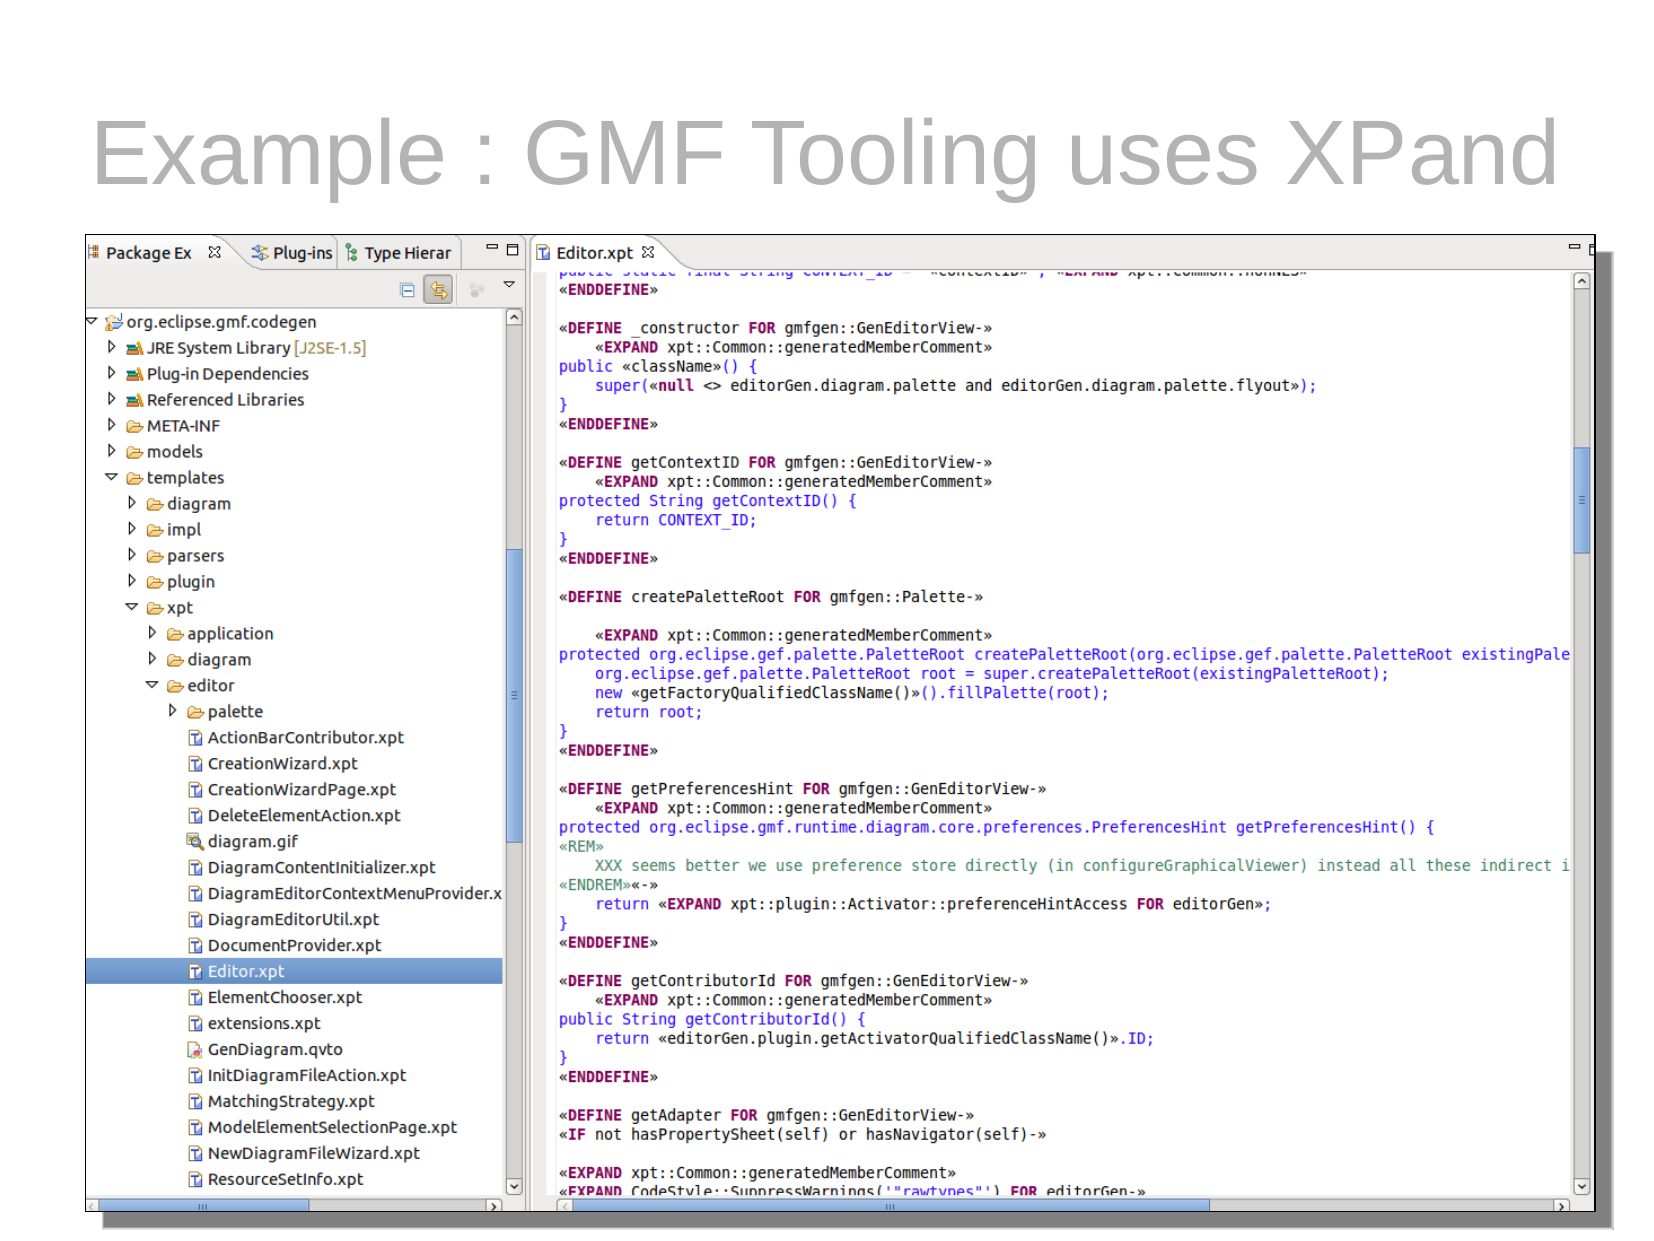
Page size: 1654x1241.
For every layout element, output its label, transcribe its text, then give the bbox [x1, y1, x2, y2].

title Example : GMF Tooling uses XPand [82, 49, 1571, 257]
picture [86, 234, 1595, 1211]
